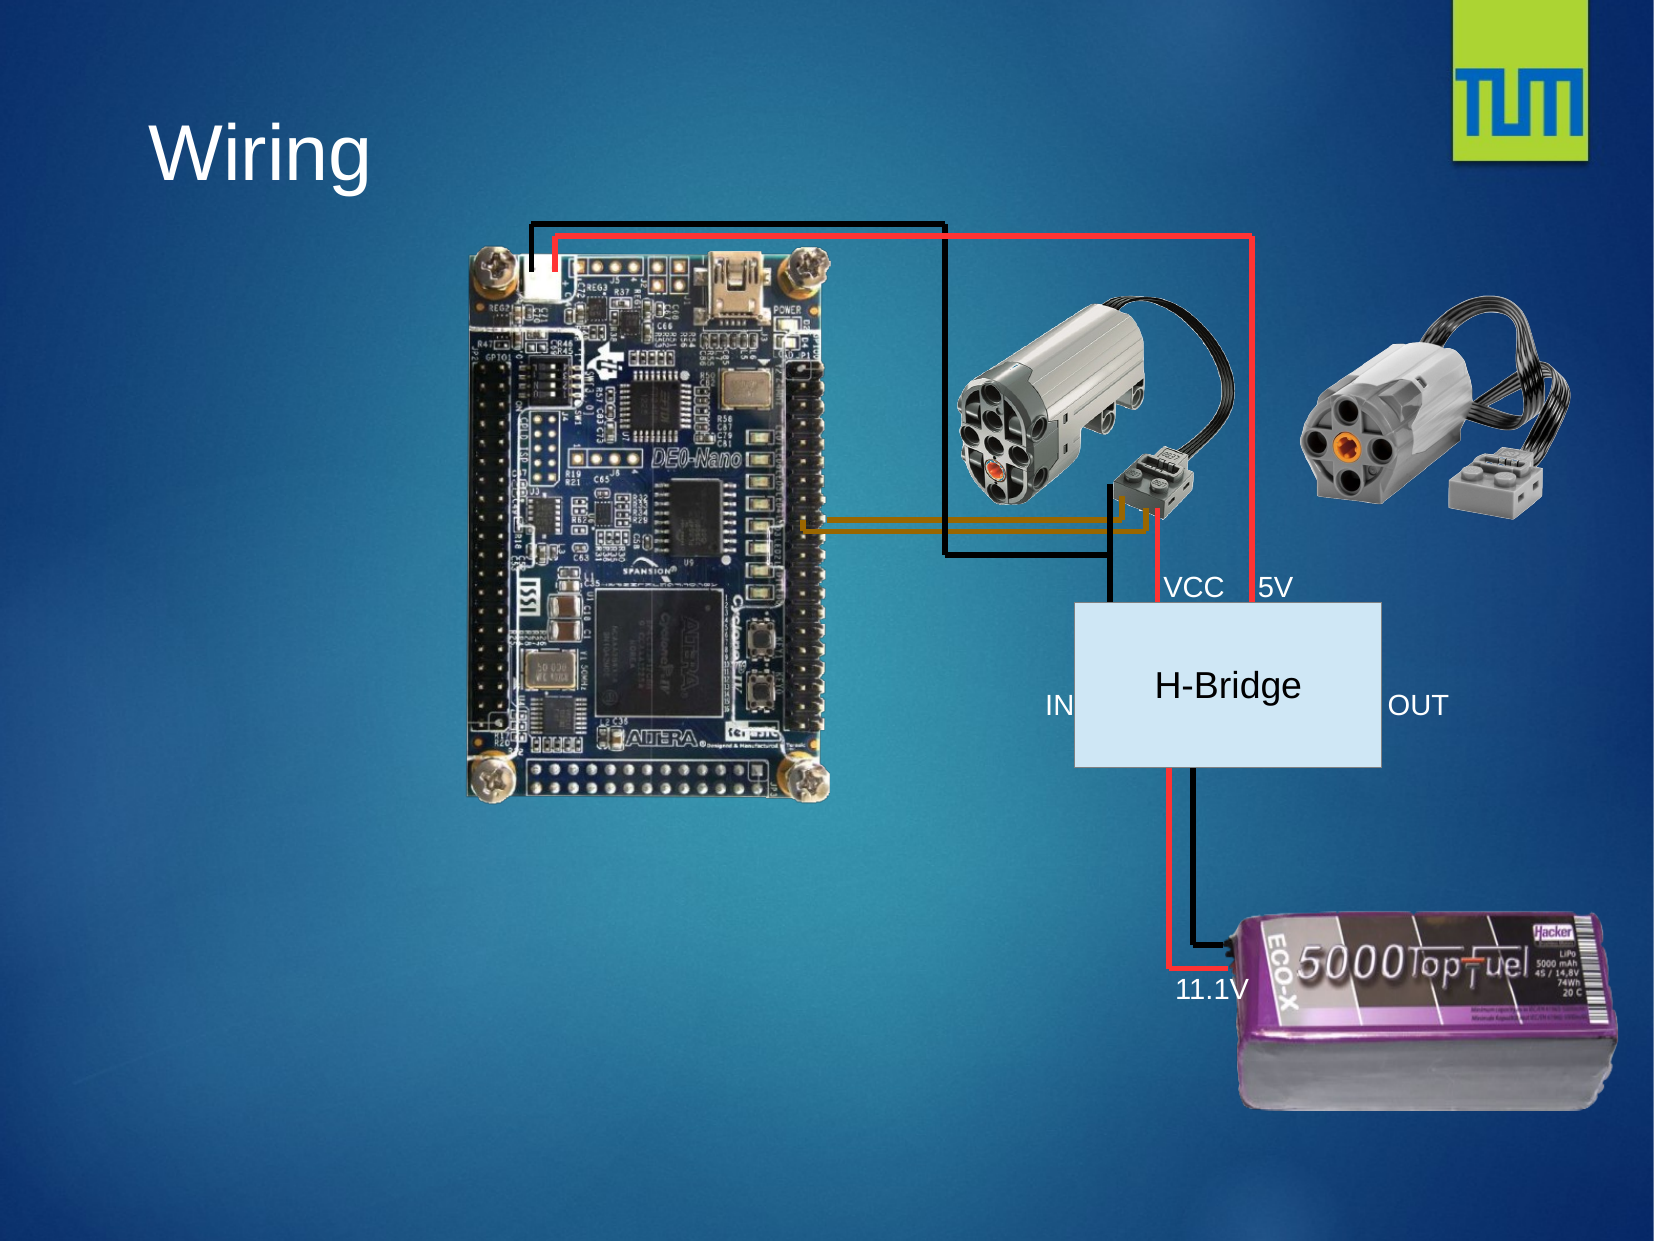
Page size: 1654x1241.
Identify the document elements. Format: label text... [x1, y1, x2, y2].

text_box IN [1027, 678, 1158, 733]
text_box 5V [1240, 560, 1371, 615]
text_box H-Bridge [1074, 602, 1382, 768]
text_box 11.1V [1157, 962, 1288, 1016]
picture [0, 0, 1654, 1241]
text_box OUT [1370, 678, 1501, 733]
text_box VCC [1145, 560, 1240, 615]
